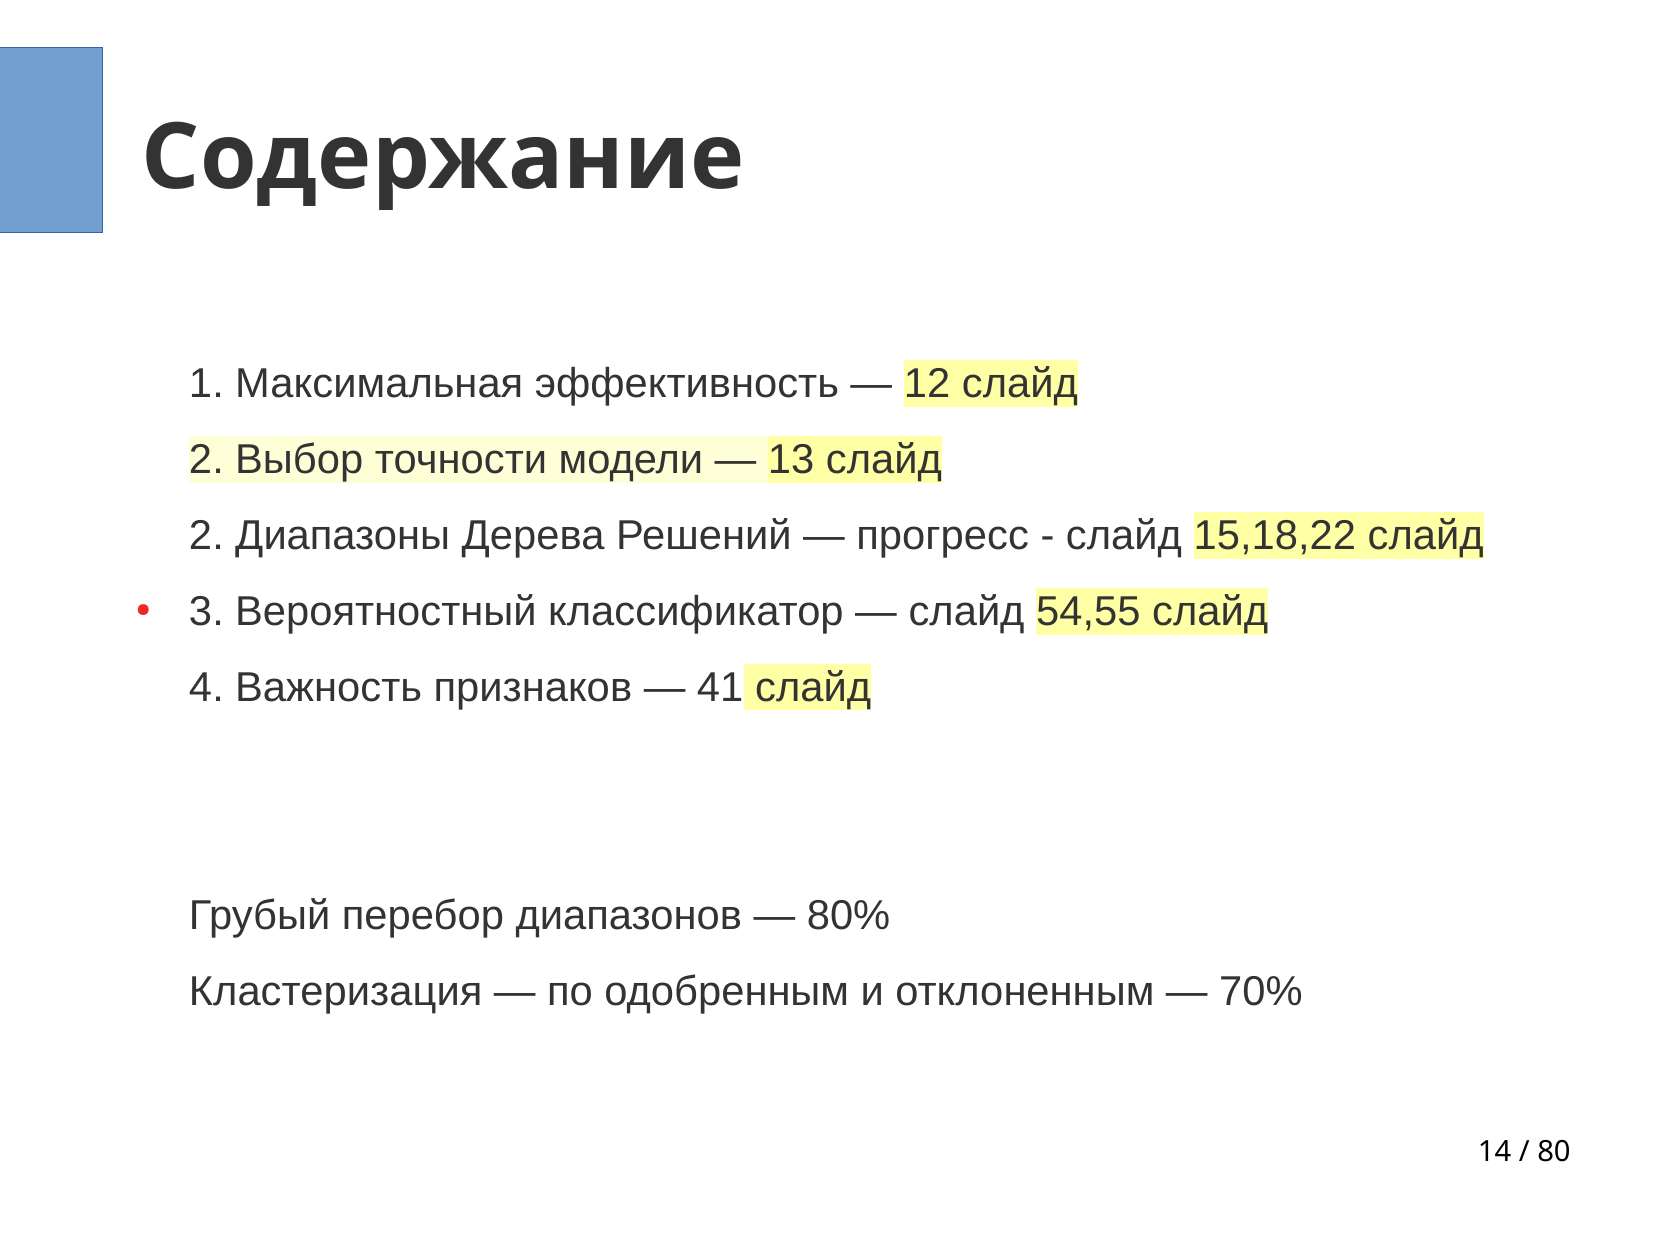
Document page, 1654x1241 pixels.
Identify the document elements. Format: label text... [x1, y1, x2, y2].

text_box [0, 47, 103, 233]
list 1. Максимальная эффективность — 12 слайд 2. Выбор точности модели — 13 слайд 2. Диапазоны Дерева Решений — прогресс - слайд 15,18,22 слайд 3. Вероятностный классификатор — слайд 54,55 слайд 4. Важность признаков — 41 слайд Грубый перебор диапазонов — 80% Кластеризация — по одобренным и отклоненным — 70% [118, 360, 1536, 1080]
title Содержание [118, 16, 1571, 290]
